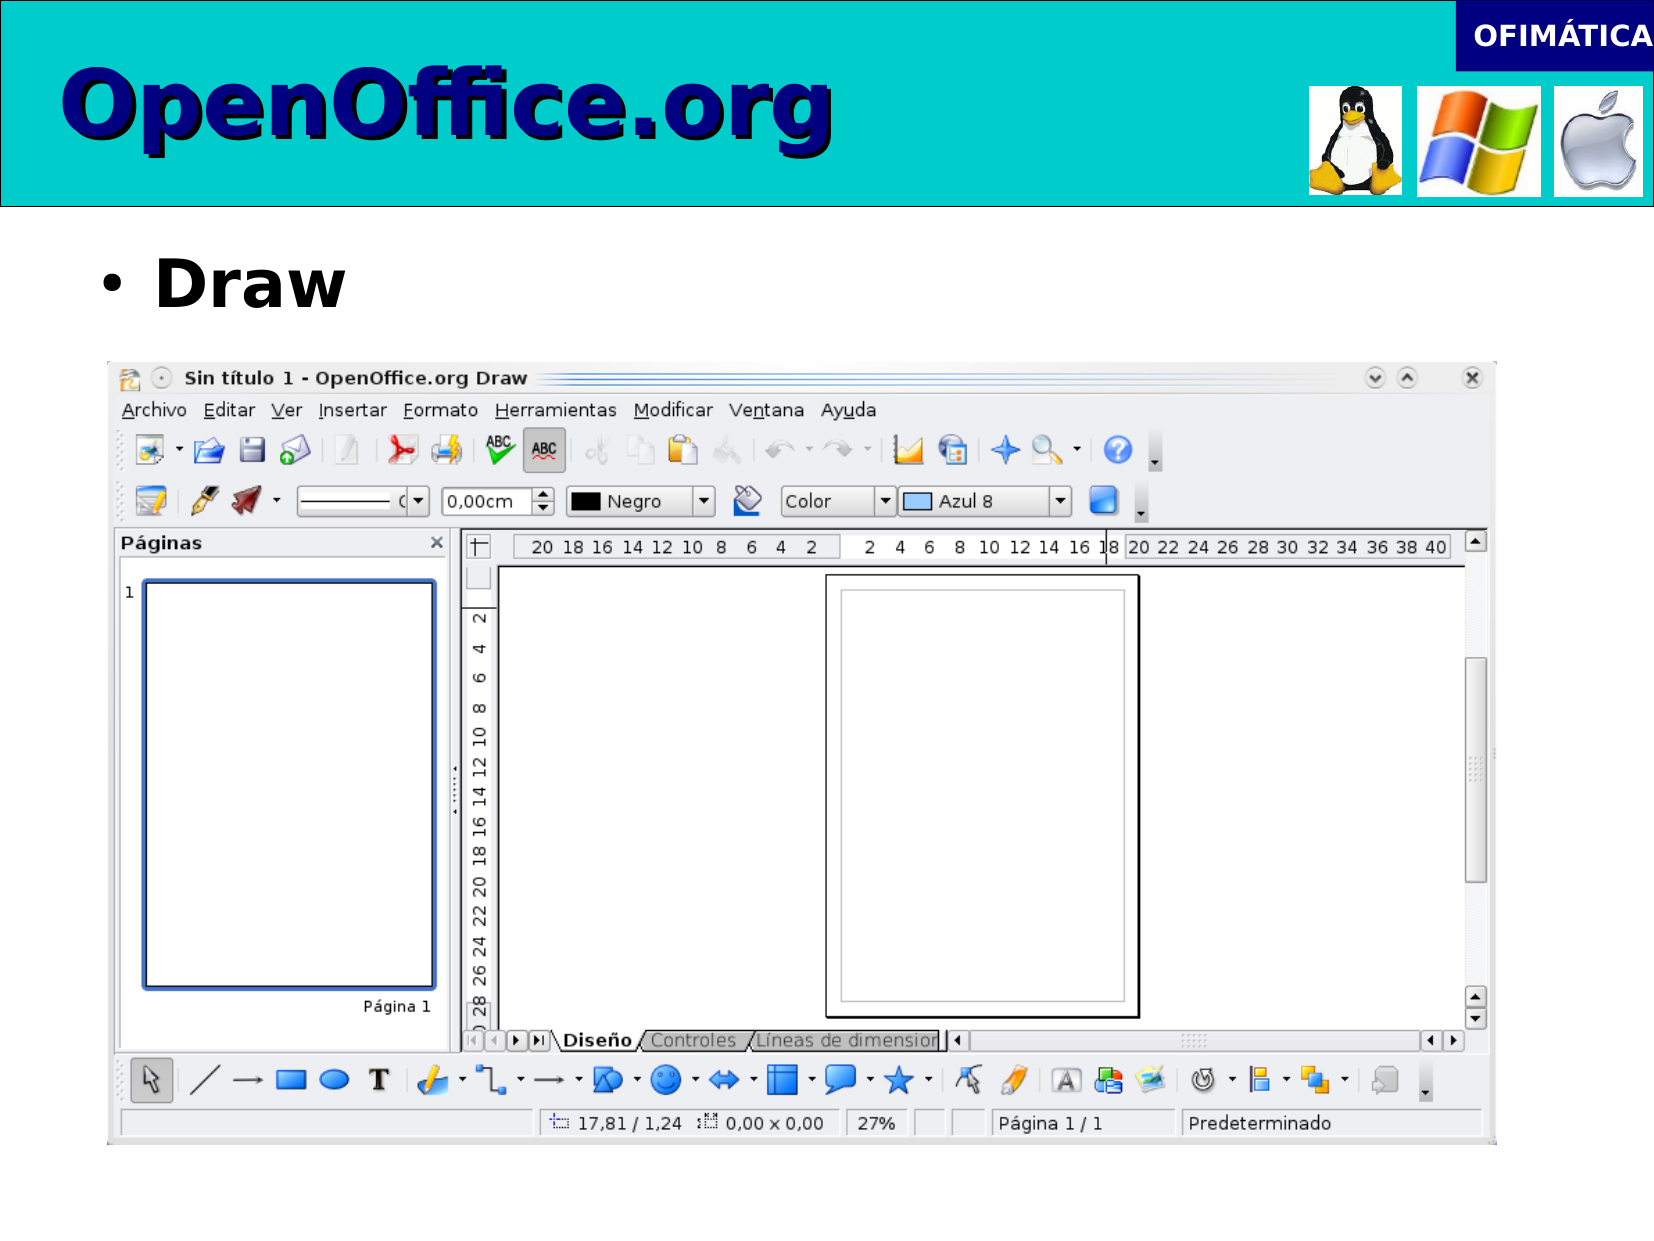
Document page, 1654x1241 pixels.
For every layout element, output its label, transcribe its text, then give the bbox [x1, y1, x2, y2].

picture [107, 361, 1497, 1145]
picture [1554, 86, 1643, 197]
text_box OFIMÁTICA [1455, 0, 1654, 72]
picture [1417, 86, 1541, 197]
picture [1309, 86, 1402, 195]
title OpenOffice.org [59, 22, 1654, 185]
list Draw [82, 245, 1571, 1094]
